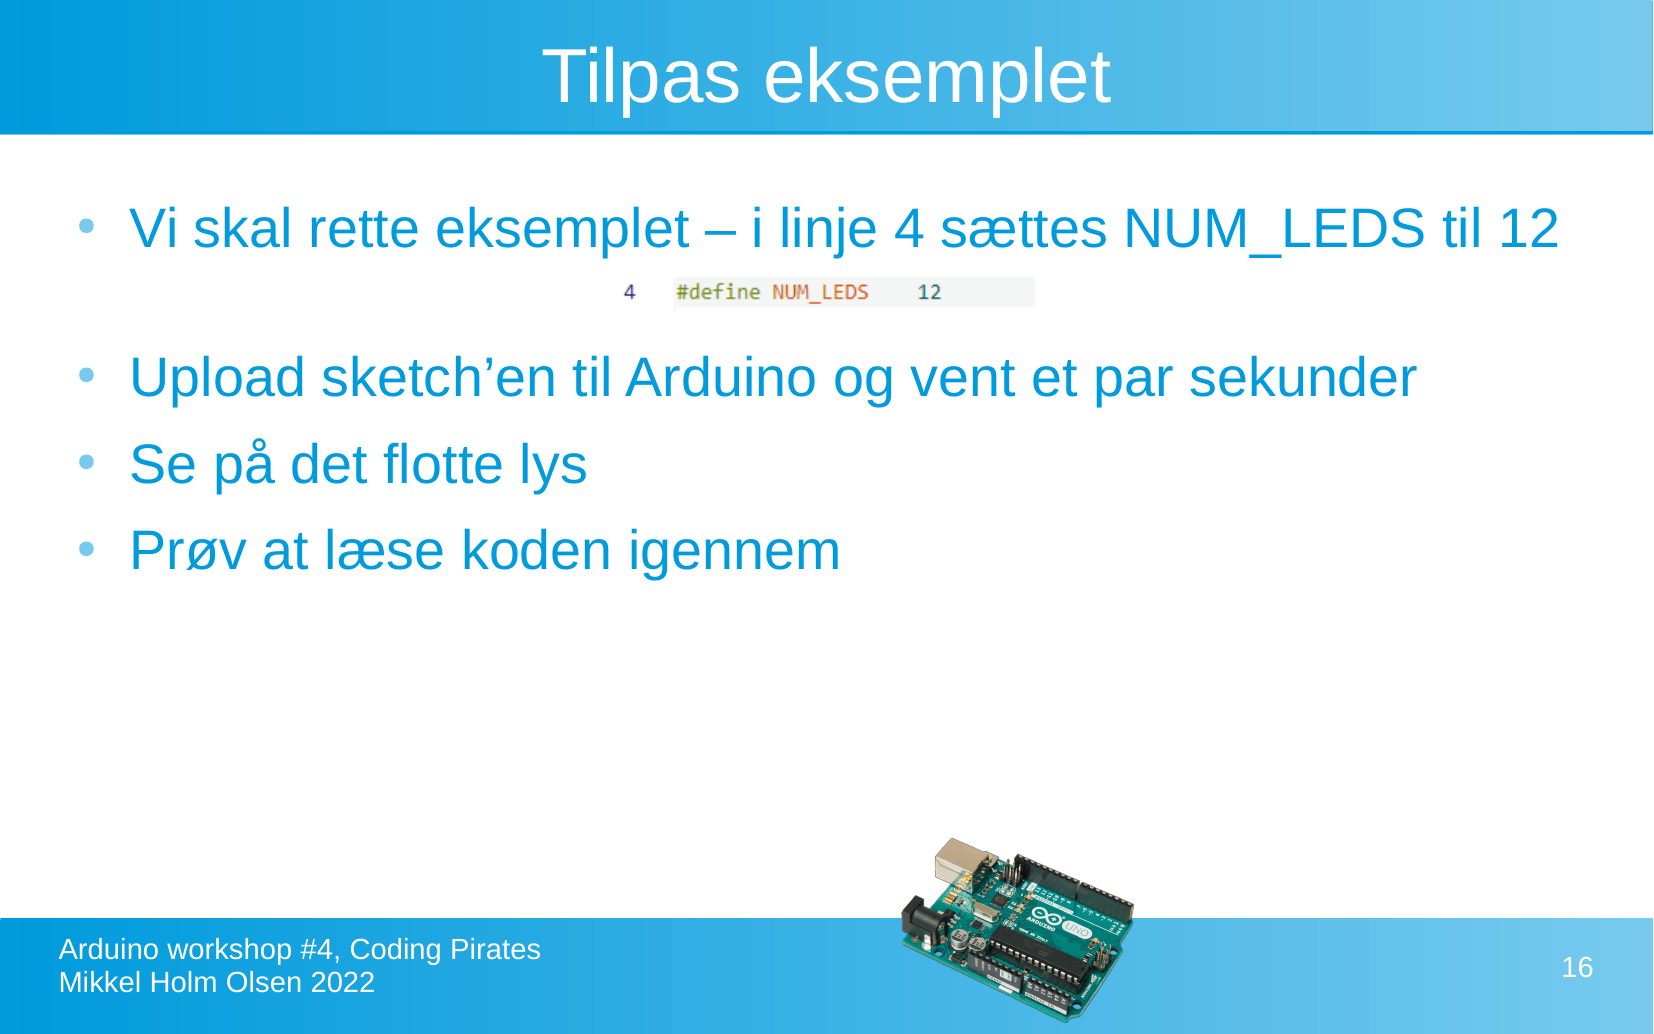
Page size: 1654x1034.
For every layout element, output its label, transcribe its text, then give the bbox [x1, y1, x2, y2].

list Vi skal rette eksemplet – i linje 4 sættes NUM_LEDS til 12 Upload sketch’en til Arduino og vent et par sekunder Se på det flotte lys Prøv at læse koden igennem [58, 196, 1594, 854]
picture [900, 854, 1138, 1024]
title Tilpas eksemplet [58, 32, 1594, 120]
picture [600, 277, 1035, 312]
